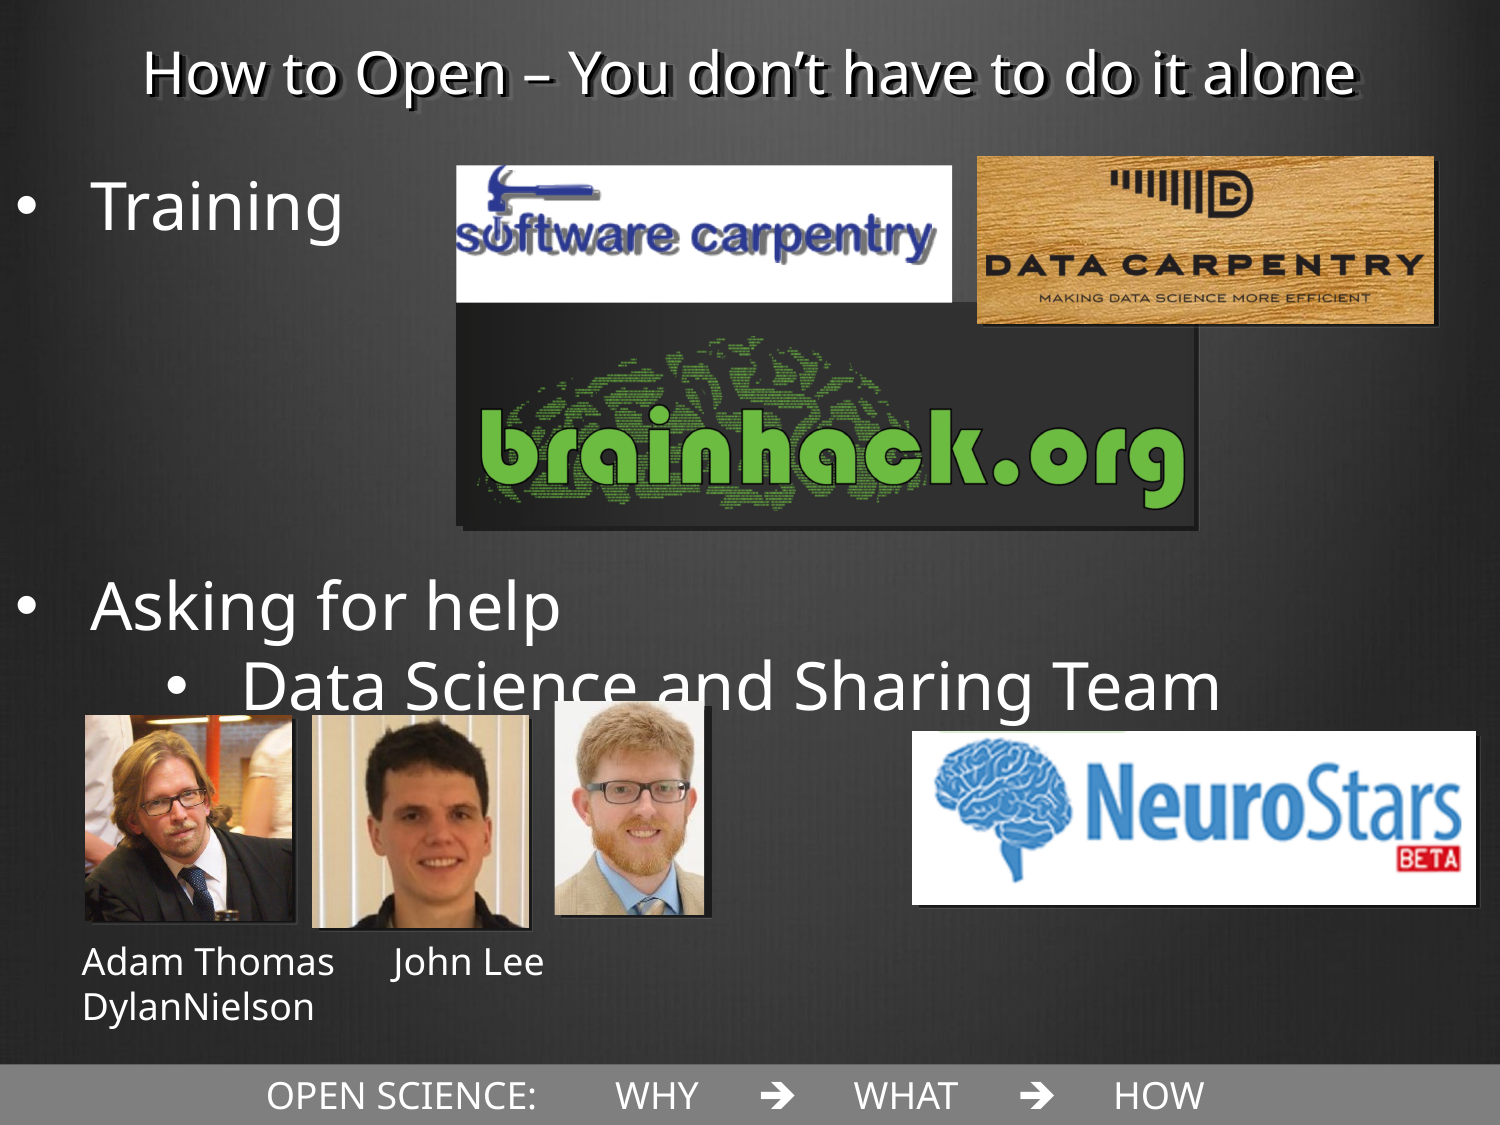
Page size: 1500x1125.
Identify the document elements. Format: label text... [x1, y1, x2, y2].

title How to Open – You don’t have to do it alone [112, 0, 1388, 142]
text_box [456, 165, 953, 303]
text_box Training Asking for help Data Science and Sharing Team [0, 157, 1500, 891]
picture [554, 701, 705, 915]
picture [456, 165, 932, 263]
text_box Adam Thomas John Lee DylanNielson [66, 930, 804, 991]
picture [912, 731, 1476, 905]
picture [312, 715, 529, 928]
text_box OPEN SCIENCE: WHY  WHAT  HOW [0, 1064, 1500, 1125]
picture [85, 715, 292, 922]
picture [456, 156, 1434, 526]
